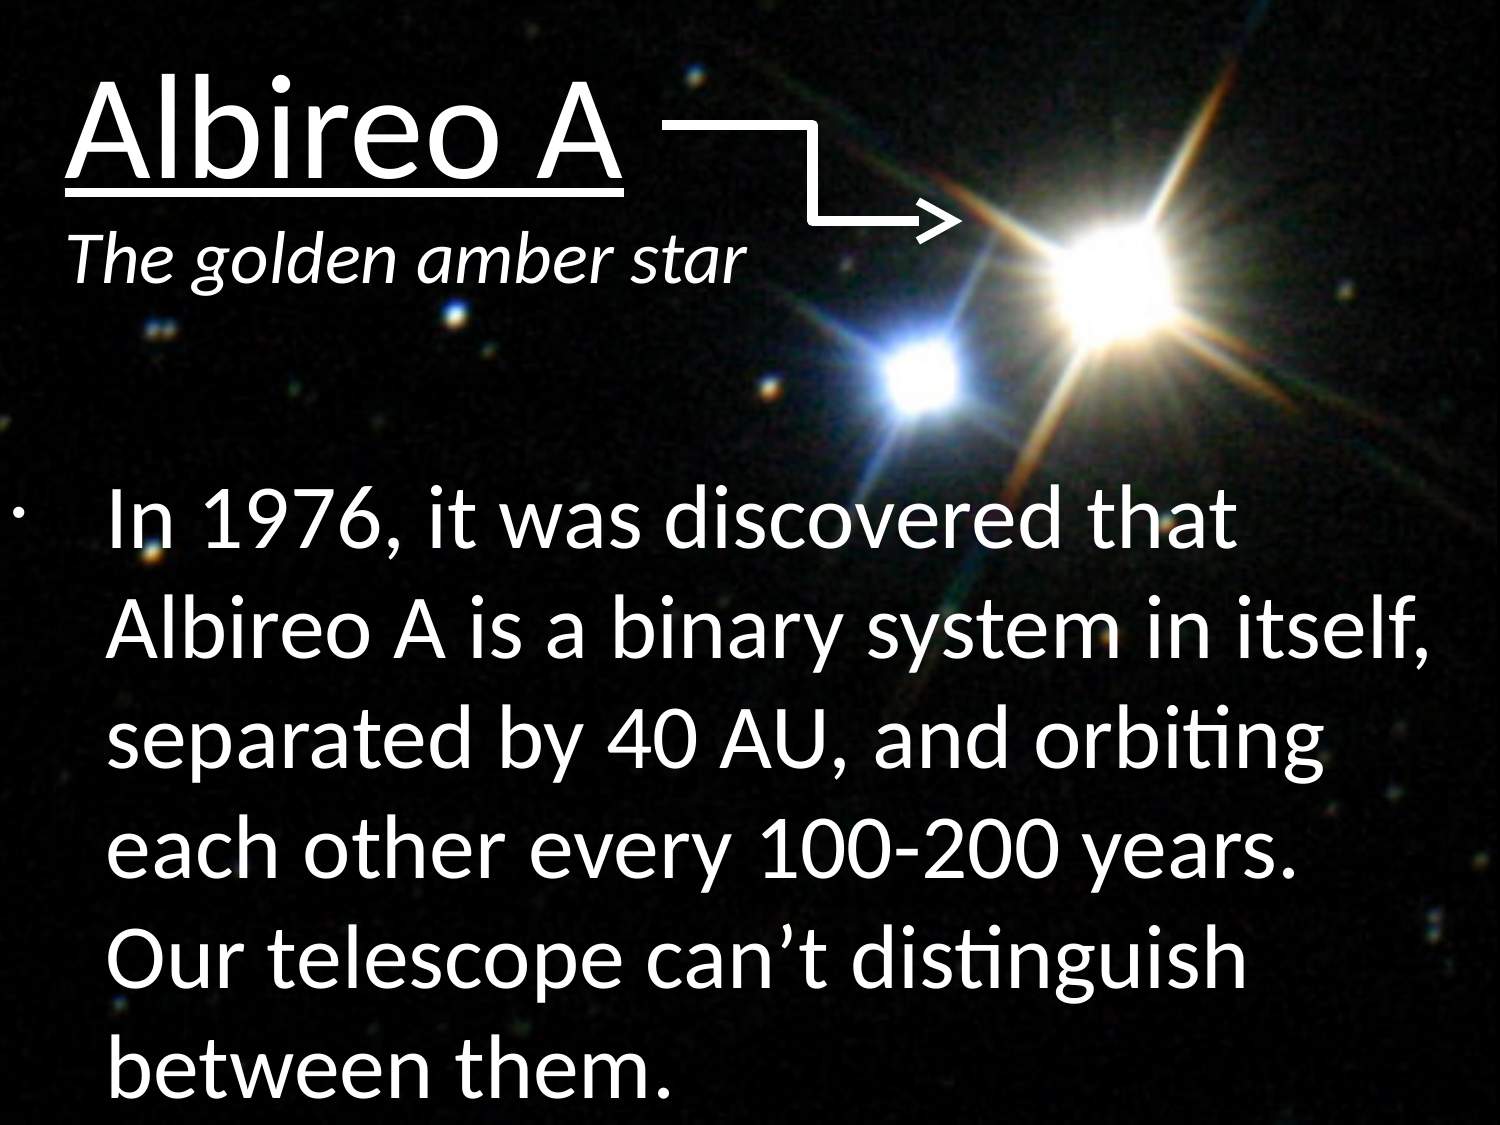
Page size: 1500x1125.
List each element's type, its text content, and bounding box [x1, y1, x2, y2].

text_box Albireo A The golden amber star [50, 20, 825, 306]
picture [0, 0, 1497, 1125]
text_box In 1976, it was discovered that Albireo A is a binary system in itself, separated by 40 AU, and orbiting each other every 100-200 years. Our telescope can’t distinguish between them. [0, 449, 1492, 1125]
